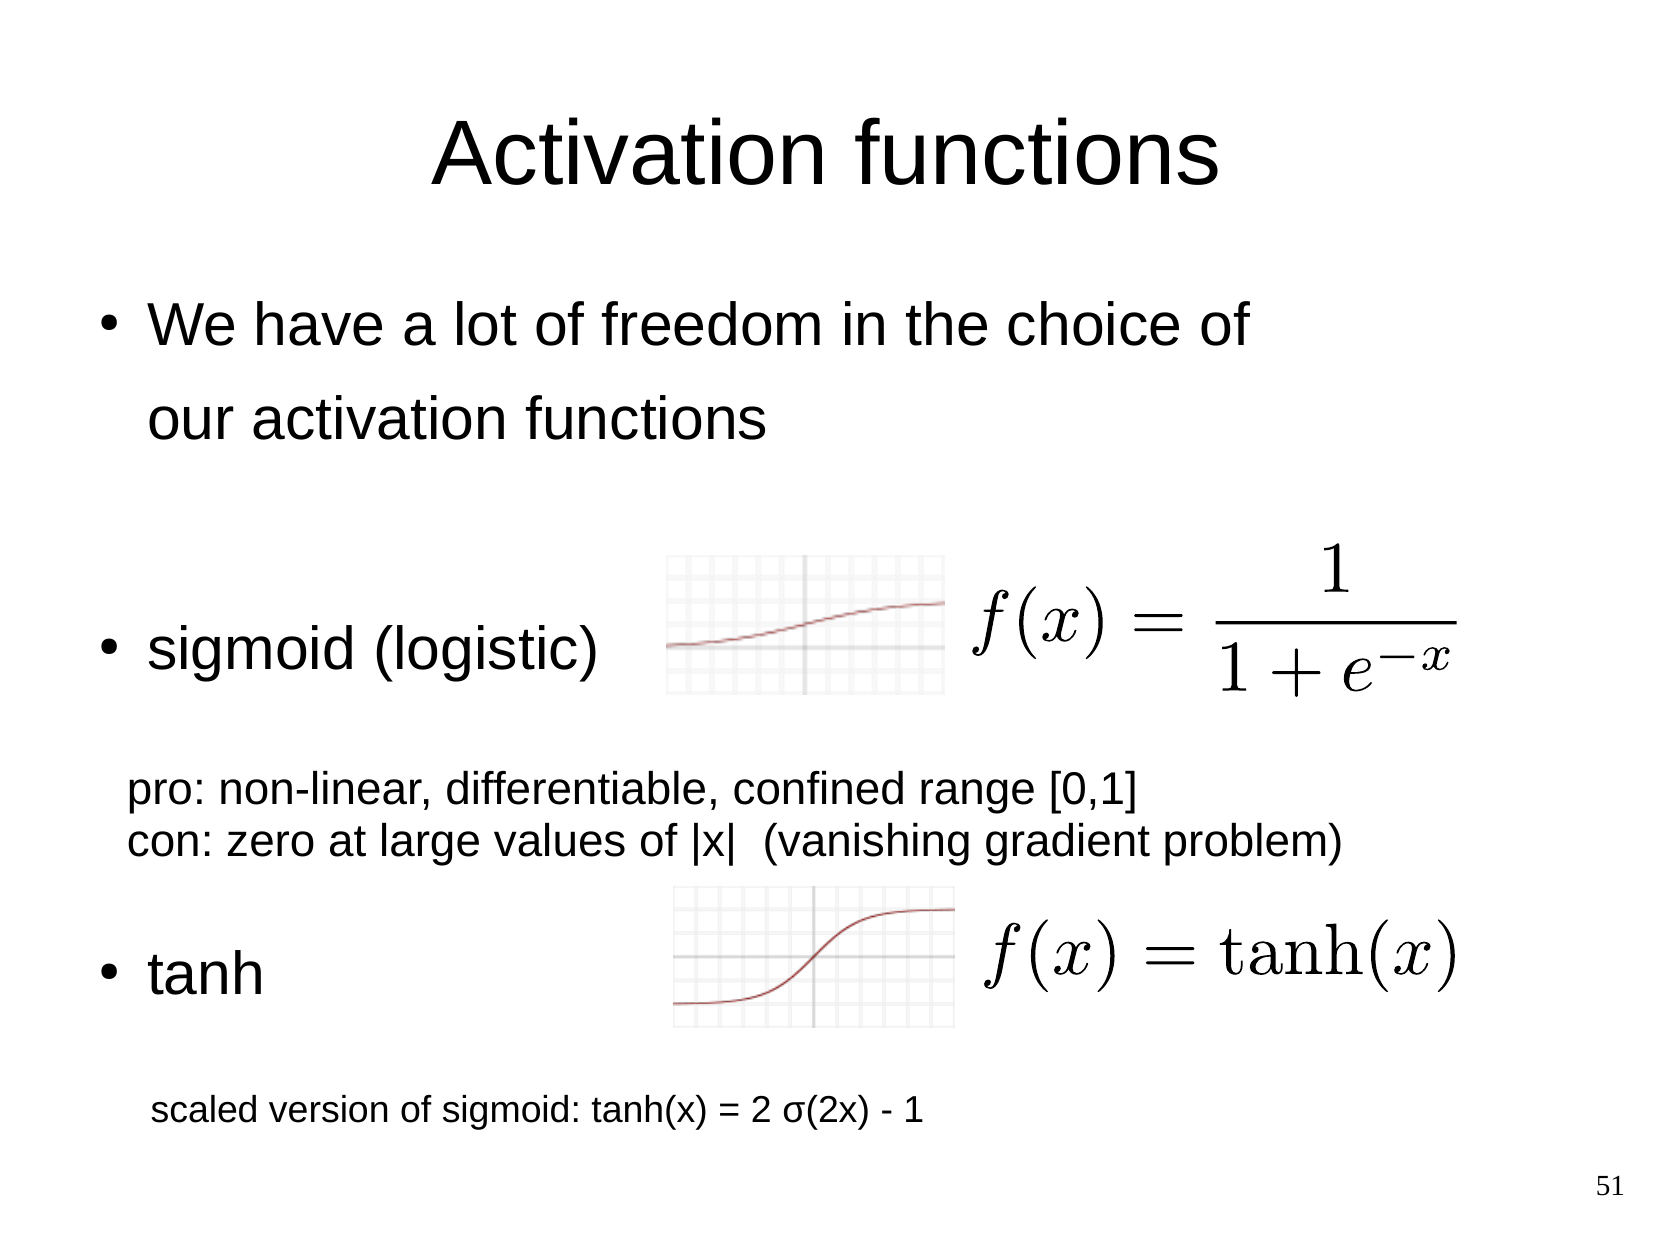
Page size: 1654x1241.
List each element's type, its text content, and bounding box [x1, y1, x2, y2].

text_box [980, 919, 1462, 993]
title Activation functions [82, 49, 1571, 257]
text_box pro: non-linear, differentiable, confined range [0,1] con: zero at large values of |x| (vanishing gradient problem) [112, 755, 1542, 874]
picture [673, 886, 955, 1028]
text_box scaled version of sigmoid: tanh(x) = 2 σ(2x) - 1 [135, 1080, 1483, 1138]
text_box [968, 543, 1457, 697]
picture [666, 555, 945, 695]
list We have a lot of freedom in the choice of our activation functions sigmoid (logistic) tanh [82, 290, 1571, 1010]
